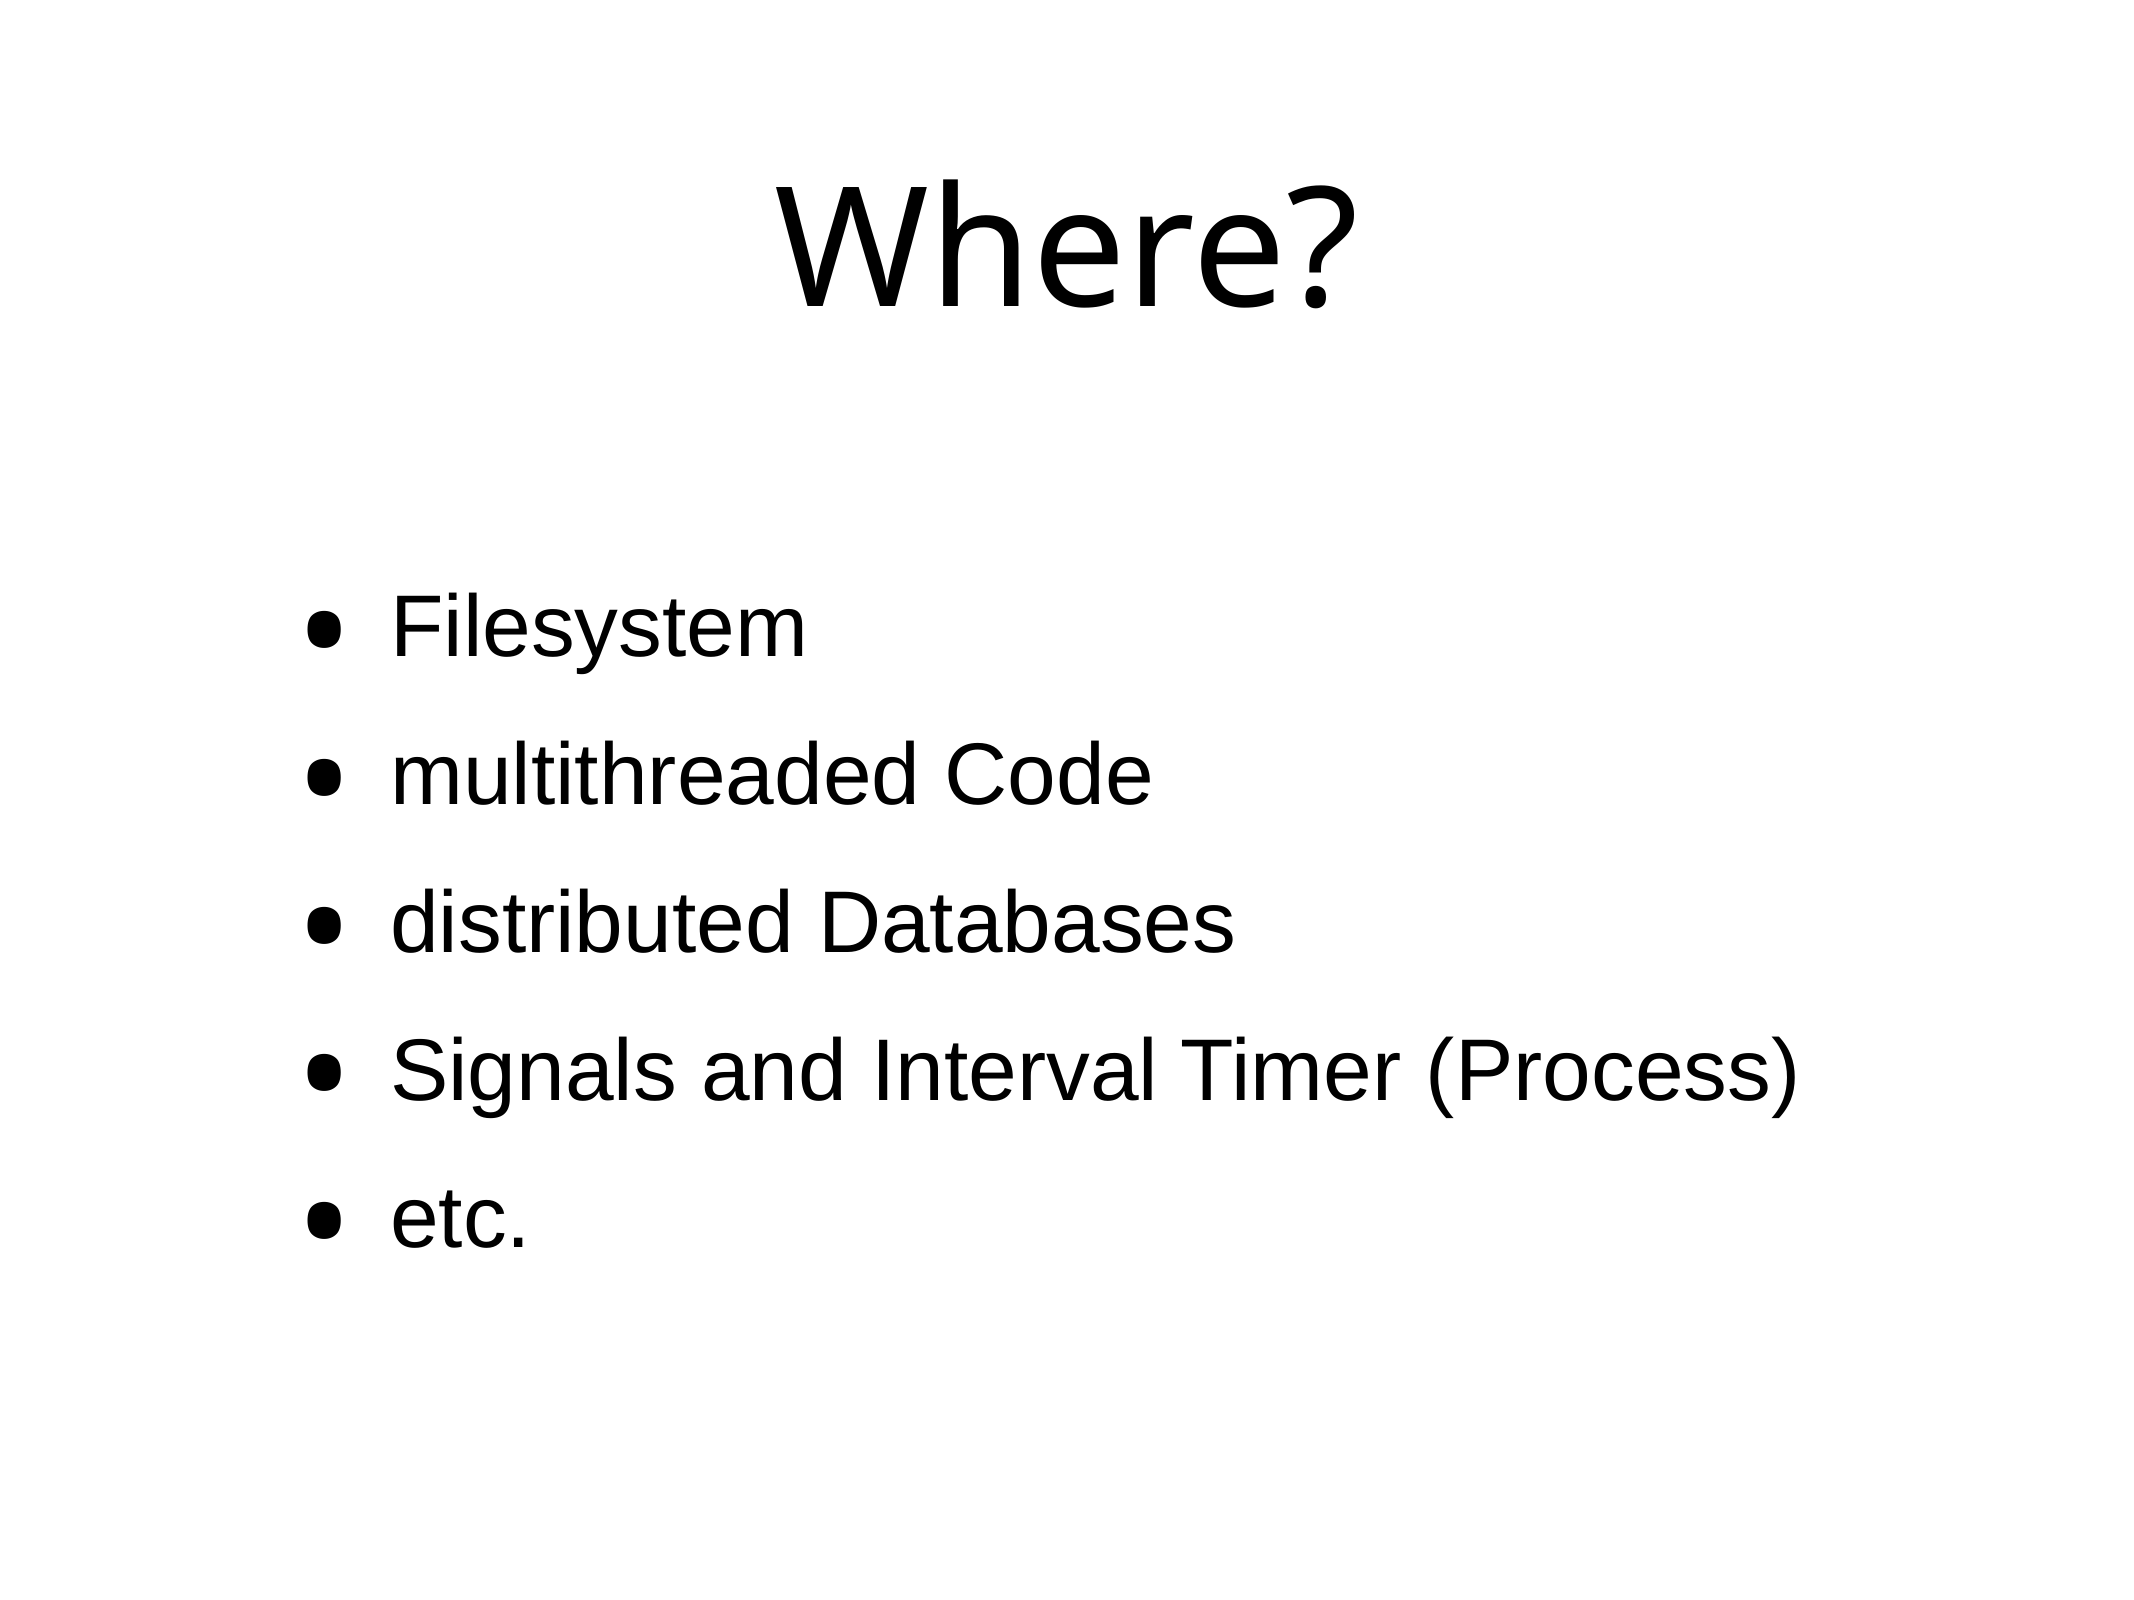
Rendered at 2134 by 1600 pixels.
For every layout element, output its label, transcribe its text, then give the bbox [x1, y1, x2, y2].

title Where? [208, 41, 1925, 442]
list Filesystem multithreaded Code distributed Databases Signals and Interval Timer (Process) etc. [236, 510, 1920, 1334]
